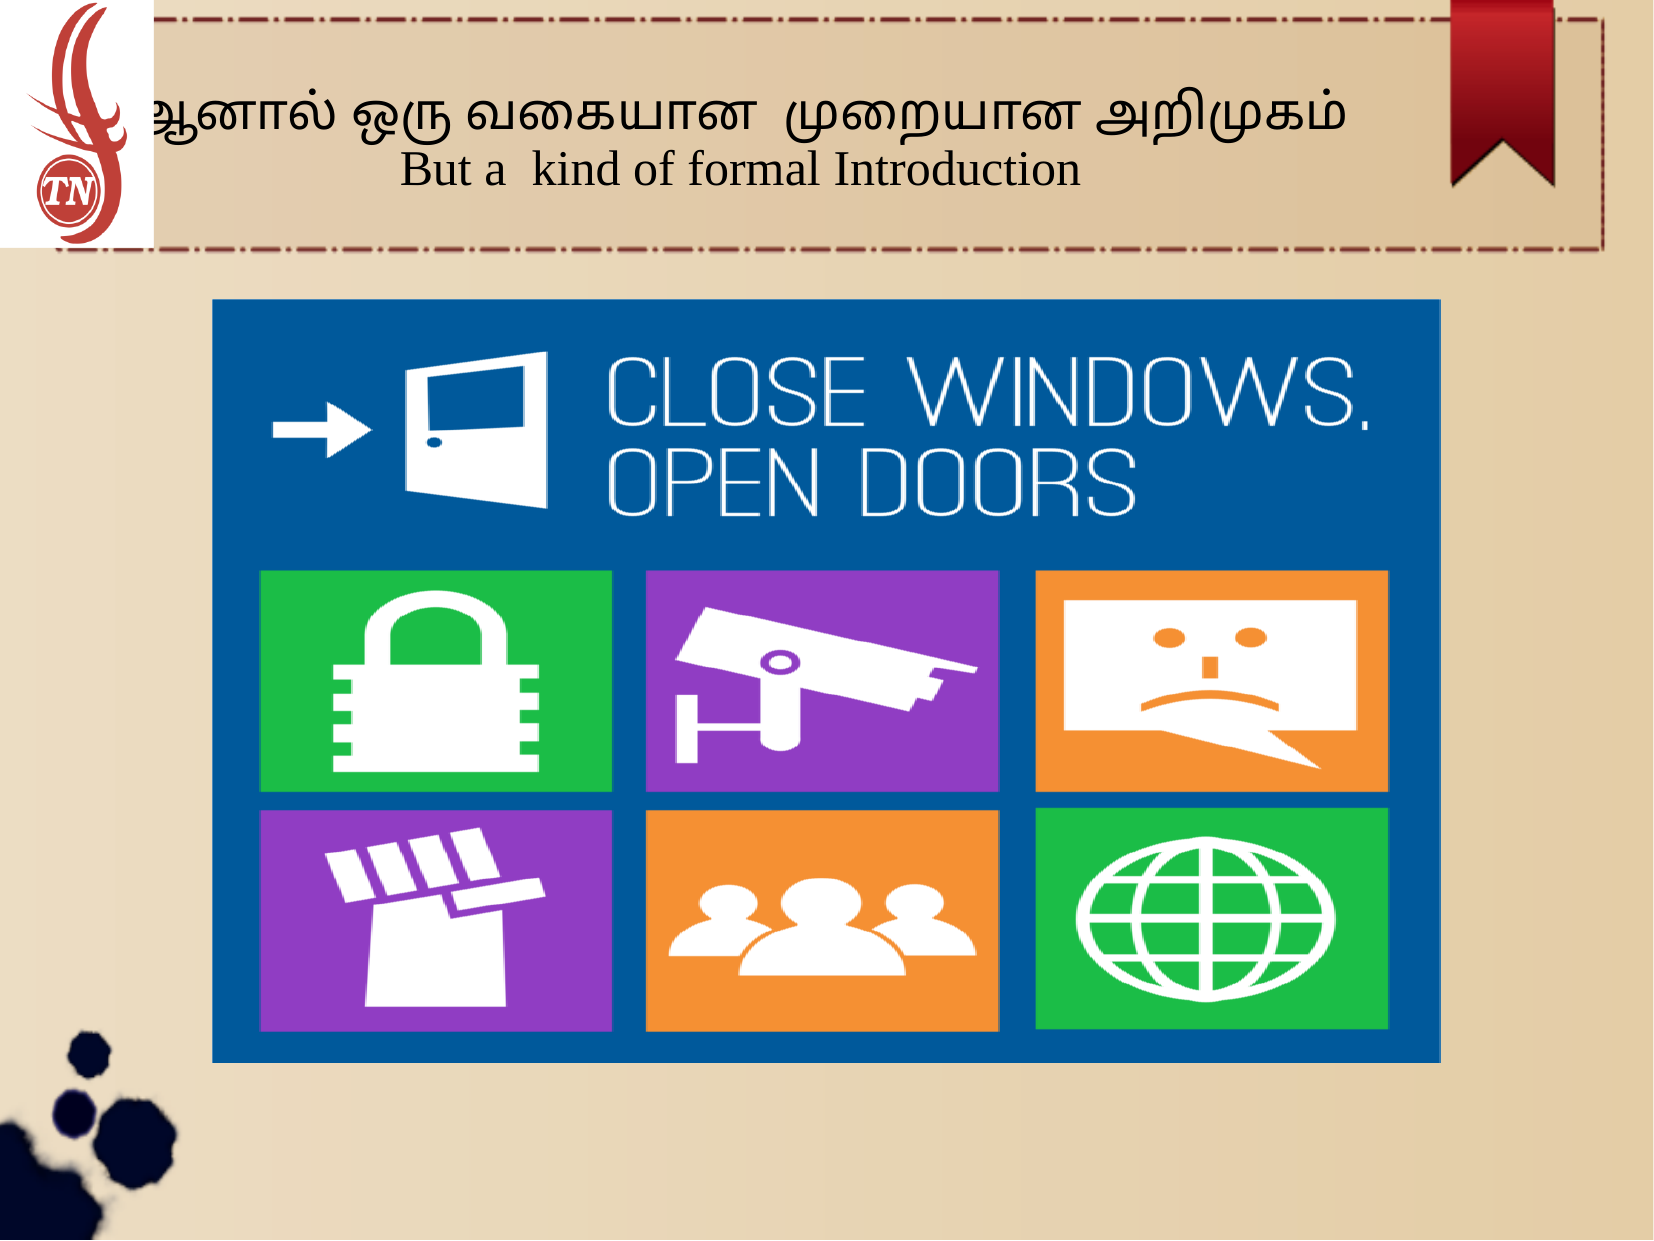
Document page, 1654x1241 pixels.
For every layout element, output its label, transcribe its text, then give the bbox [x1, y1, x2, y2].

title ஆனால் ஒரு வகையான முறையான அறிமுகம் But a kind of formal Introduction [154, 36, 1412, 240]
picture [0, 0, 1654, 1240]
